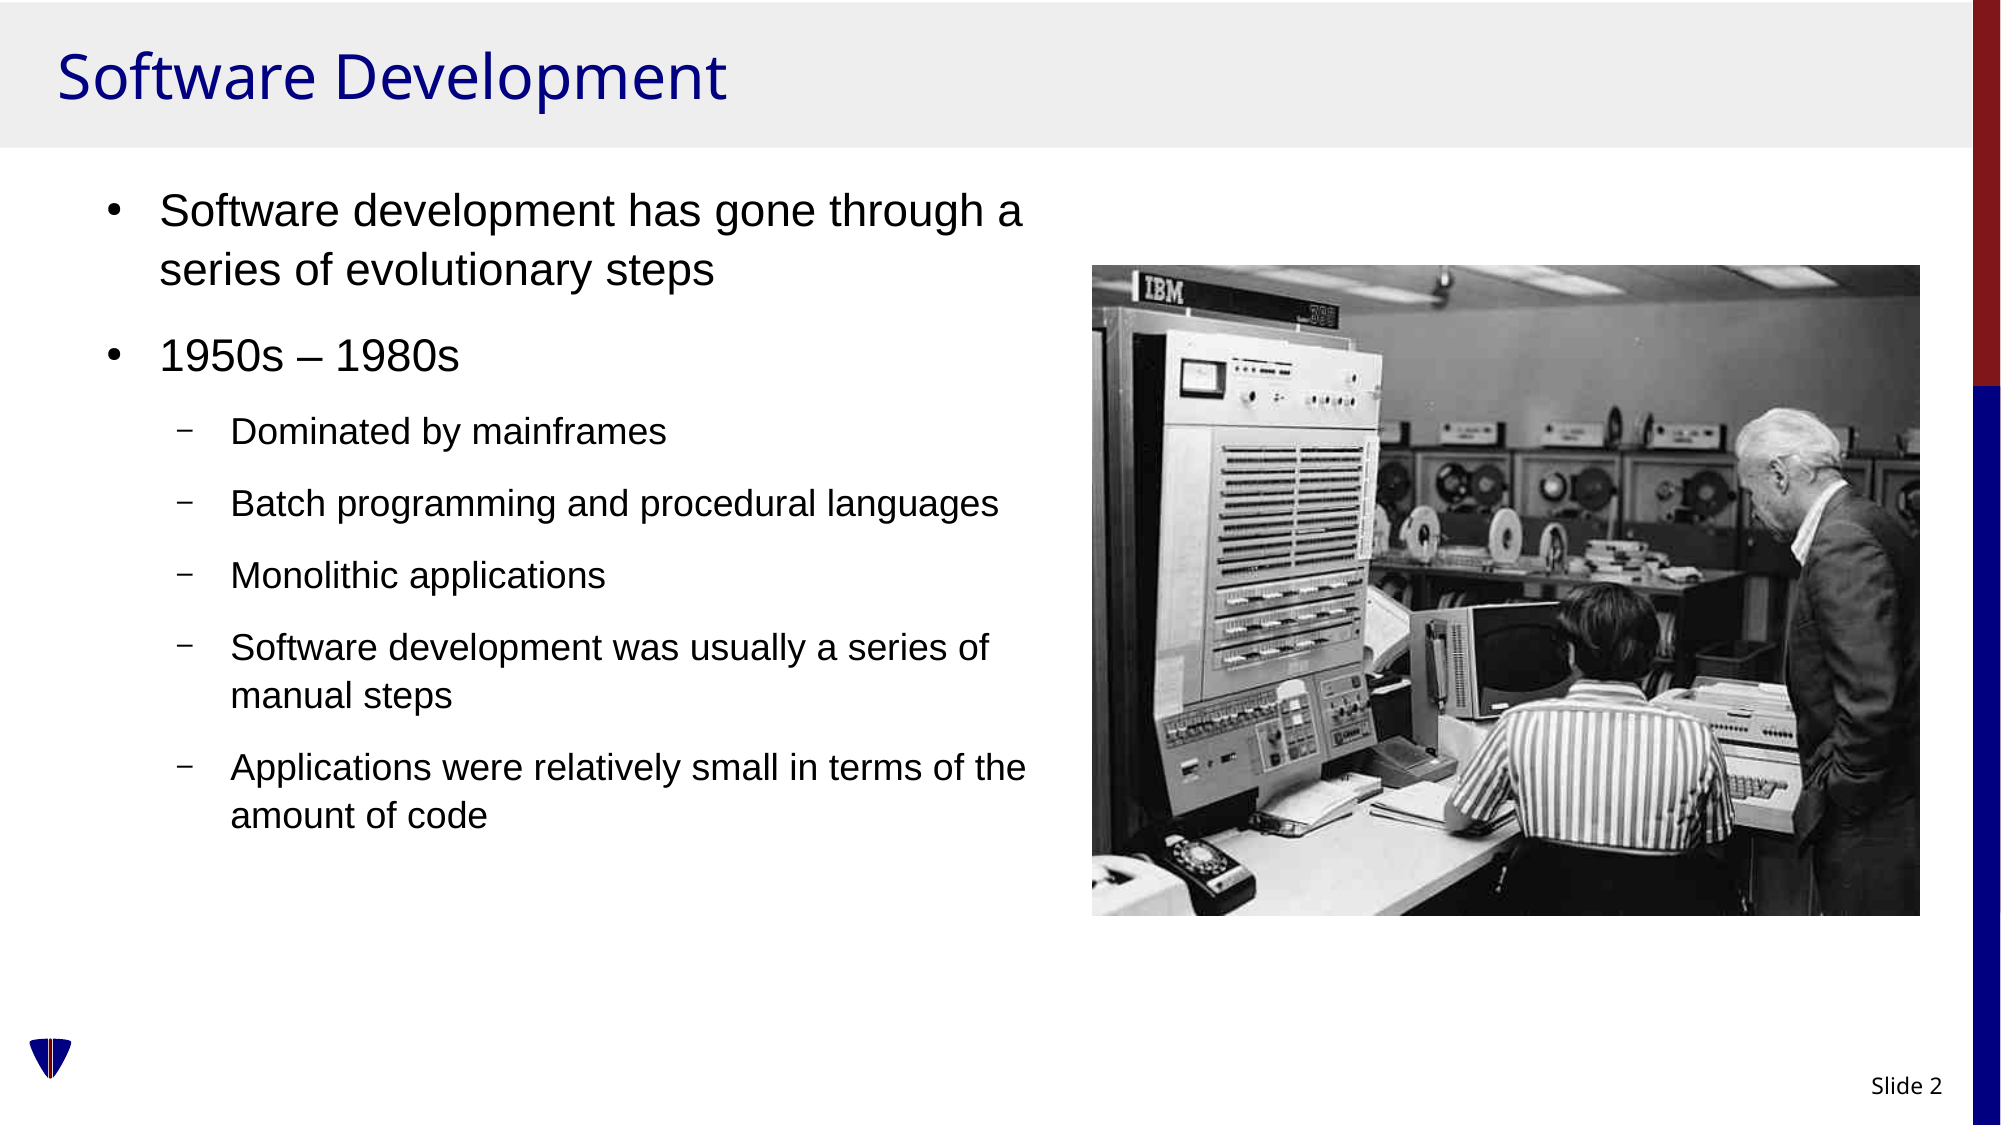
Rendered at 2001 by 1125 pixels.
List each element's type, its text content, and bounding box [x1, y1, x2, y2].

list Software development has gone through a series of evolutionary steps 1950s – 1980s Dominated by mainframes Batch programming and procedural languages Monolithic applications Software development was usually a series of manual steps Applications were relatively small in terms of the amount of code [88, 177, 1063, 1034]
title Software Development [0, 2, 1973, 148]
picture [1092, 265, 1920, 916]
